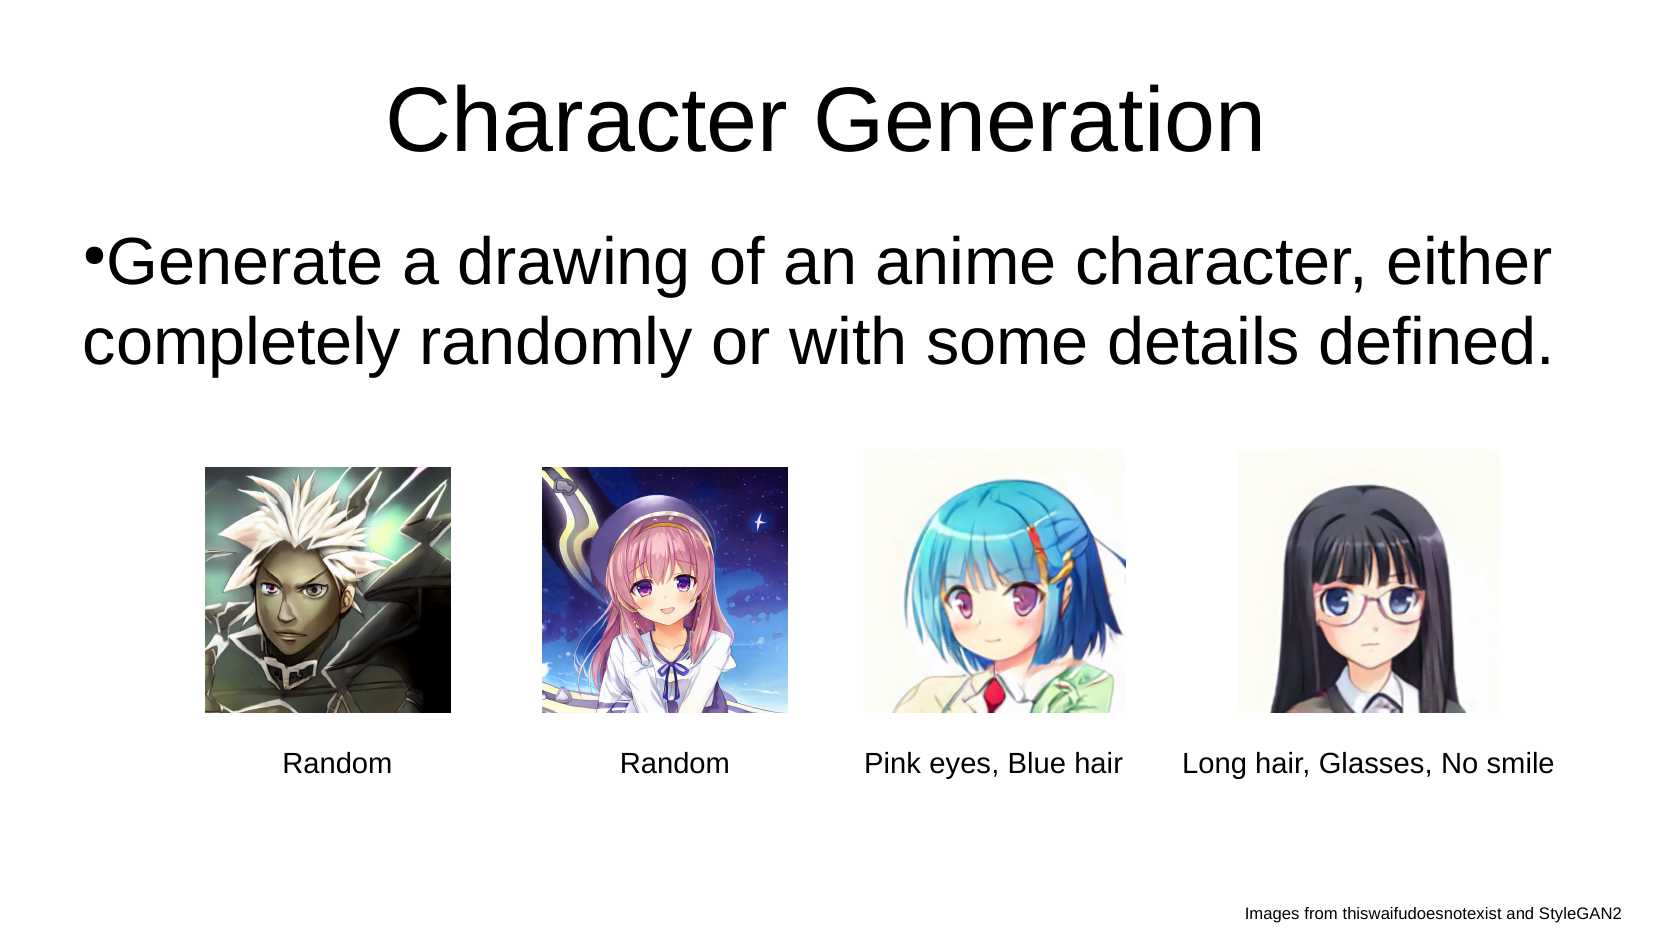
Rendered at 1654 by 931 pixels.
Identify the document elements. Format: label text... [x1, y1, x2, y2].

picture [862, 449, 1126, 713]
title Character Generation [82, 37, 1571, 193]
text_box Random [262, 739, 413, 788]
text_box Long hair, Glasses, No smile [1162, 739, 1576, 788]
picture [542, 467, 788, 713]
list Generate a drawing of an anime character, either completely randomly or with some details defined. [82, 217, 1571, 451]
picture [1237, 449, 1501, 713]
text_box Pink eyes, Blue hair [825, 739, 1162, 788]
picture [205, 467, 451, 713]
text_box Random [600, 739, 751, 788]
text_box Images from thiswaifudoesnotexist and StyleGAN2 [1230, 896, 1638, 931]
